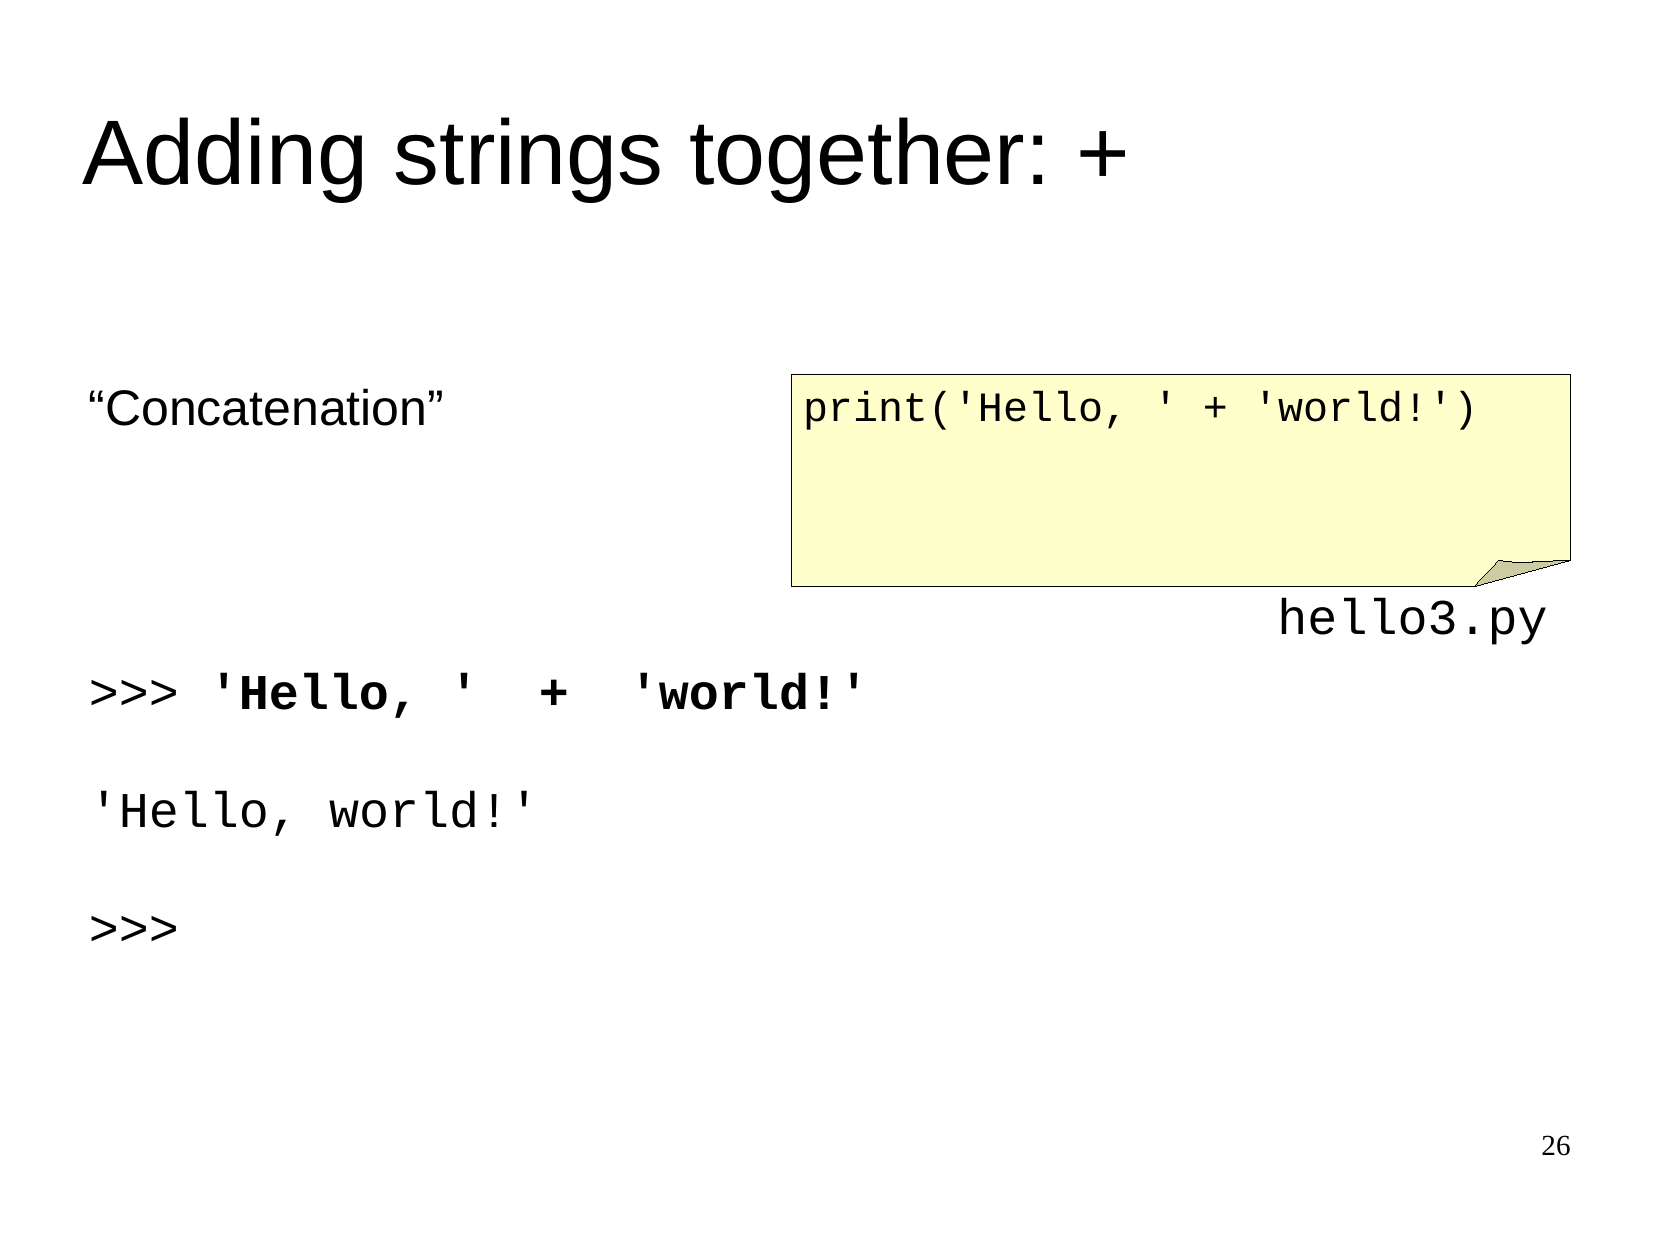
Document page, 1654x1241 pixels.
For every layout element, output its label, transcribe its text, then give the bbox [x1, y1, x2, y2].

text_box “Concatenation” [82, 374, 451, 443]
text_box hello3.py [1271, 586, 1554, 656]
text_box 'Hello, ' + 'world!' [202, 661, 876, 731]
text_box >>> [82, 898, 185, 967]
text_box >>> [82, 661, 185, 731]
title Adding strings together: + [82, 49, 1571, 257]
text_box “Interval of uncertainty” [1474, 560, 1571, 586]
text_box 'Hello, world!' [82, 779, 576, 849]
text_box print('Hello, ' + 'world!') [791, 374, 1571, 587]
